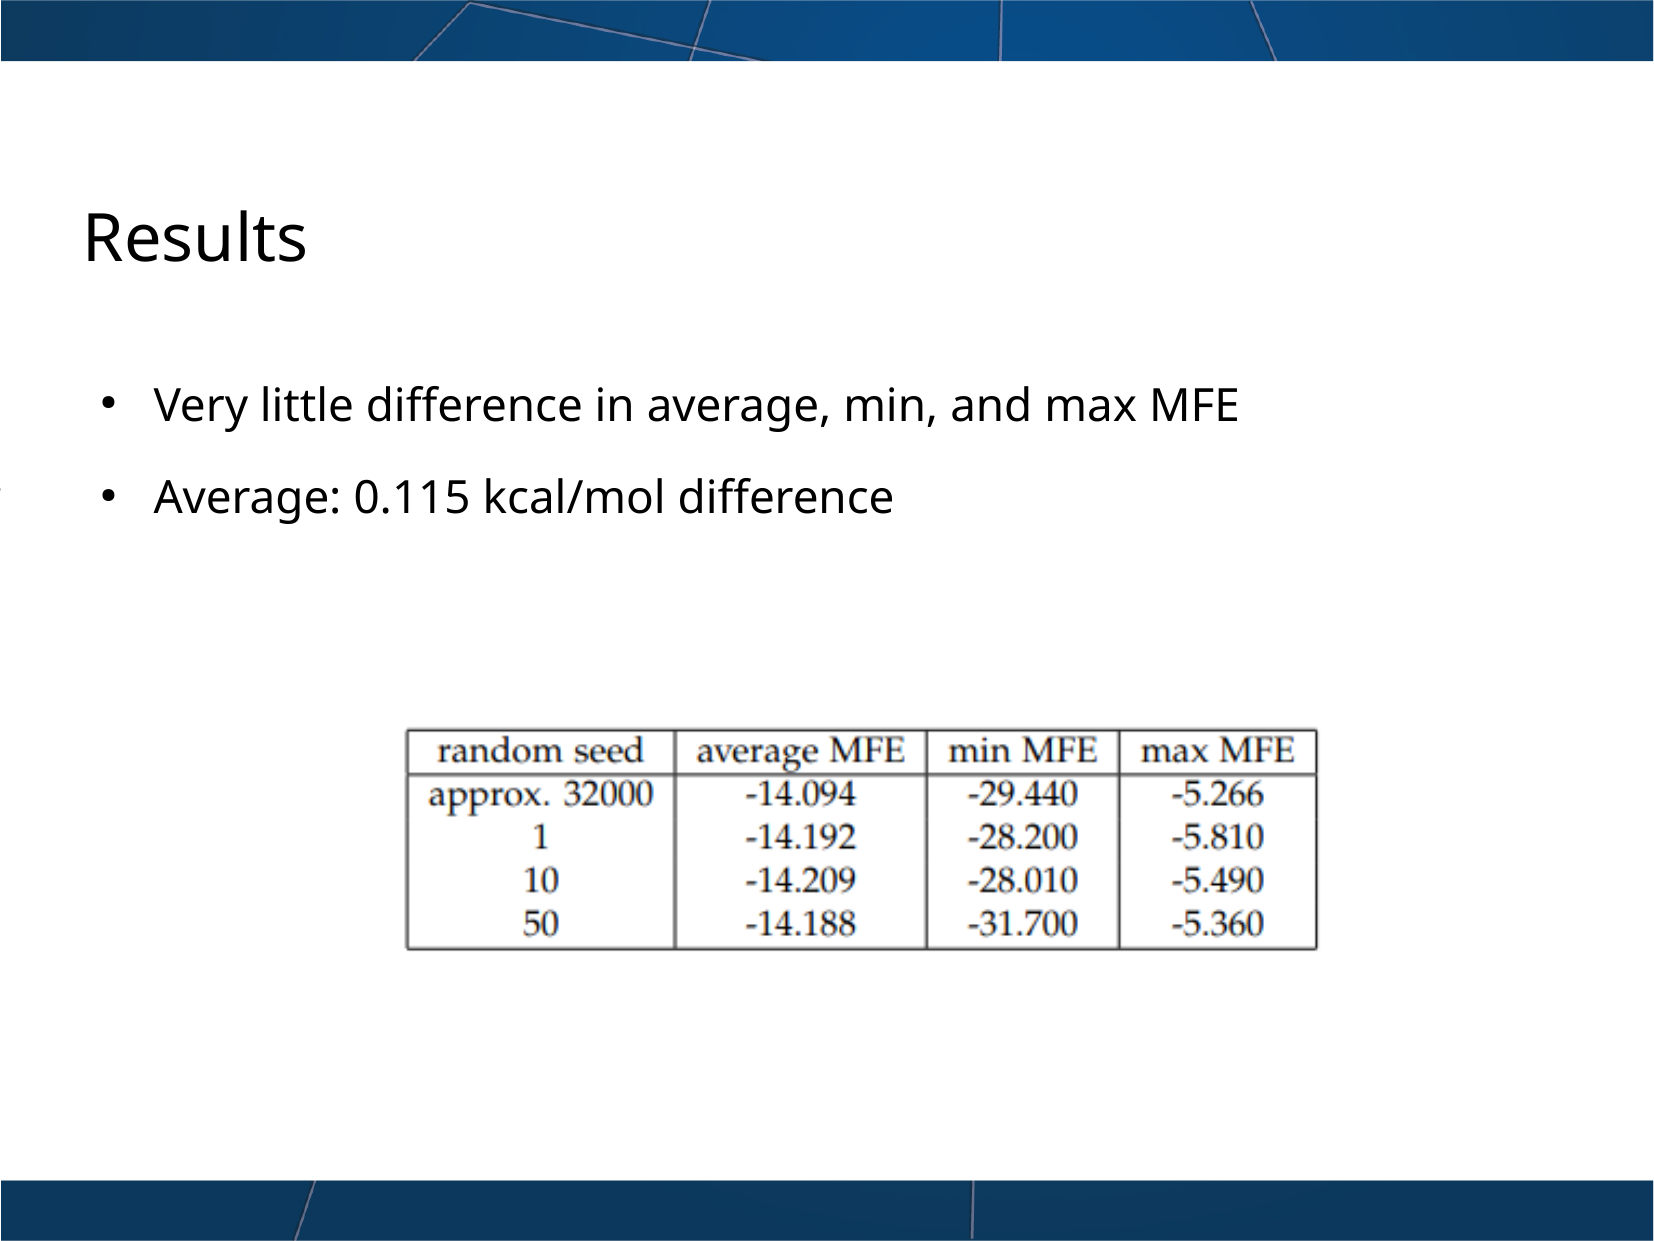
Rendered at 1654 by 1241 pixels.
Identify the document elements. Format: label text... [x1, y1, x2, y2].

title Results [82, 132, 1571, 340]
list Very little difference in average, min, and max MFE Average: 0.115 kcal/mol difference [82, 372, 1571, 1093]
picture [0, 0, 1654, 1241]
